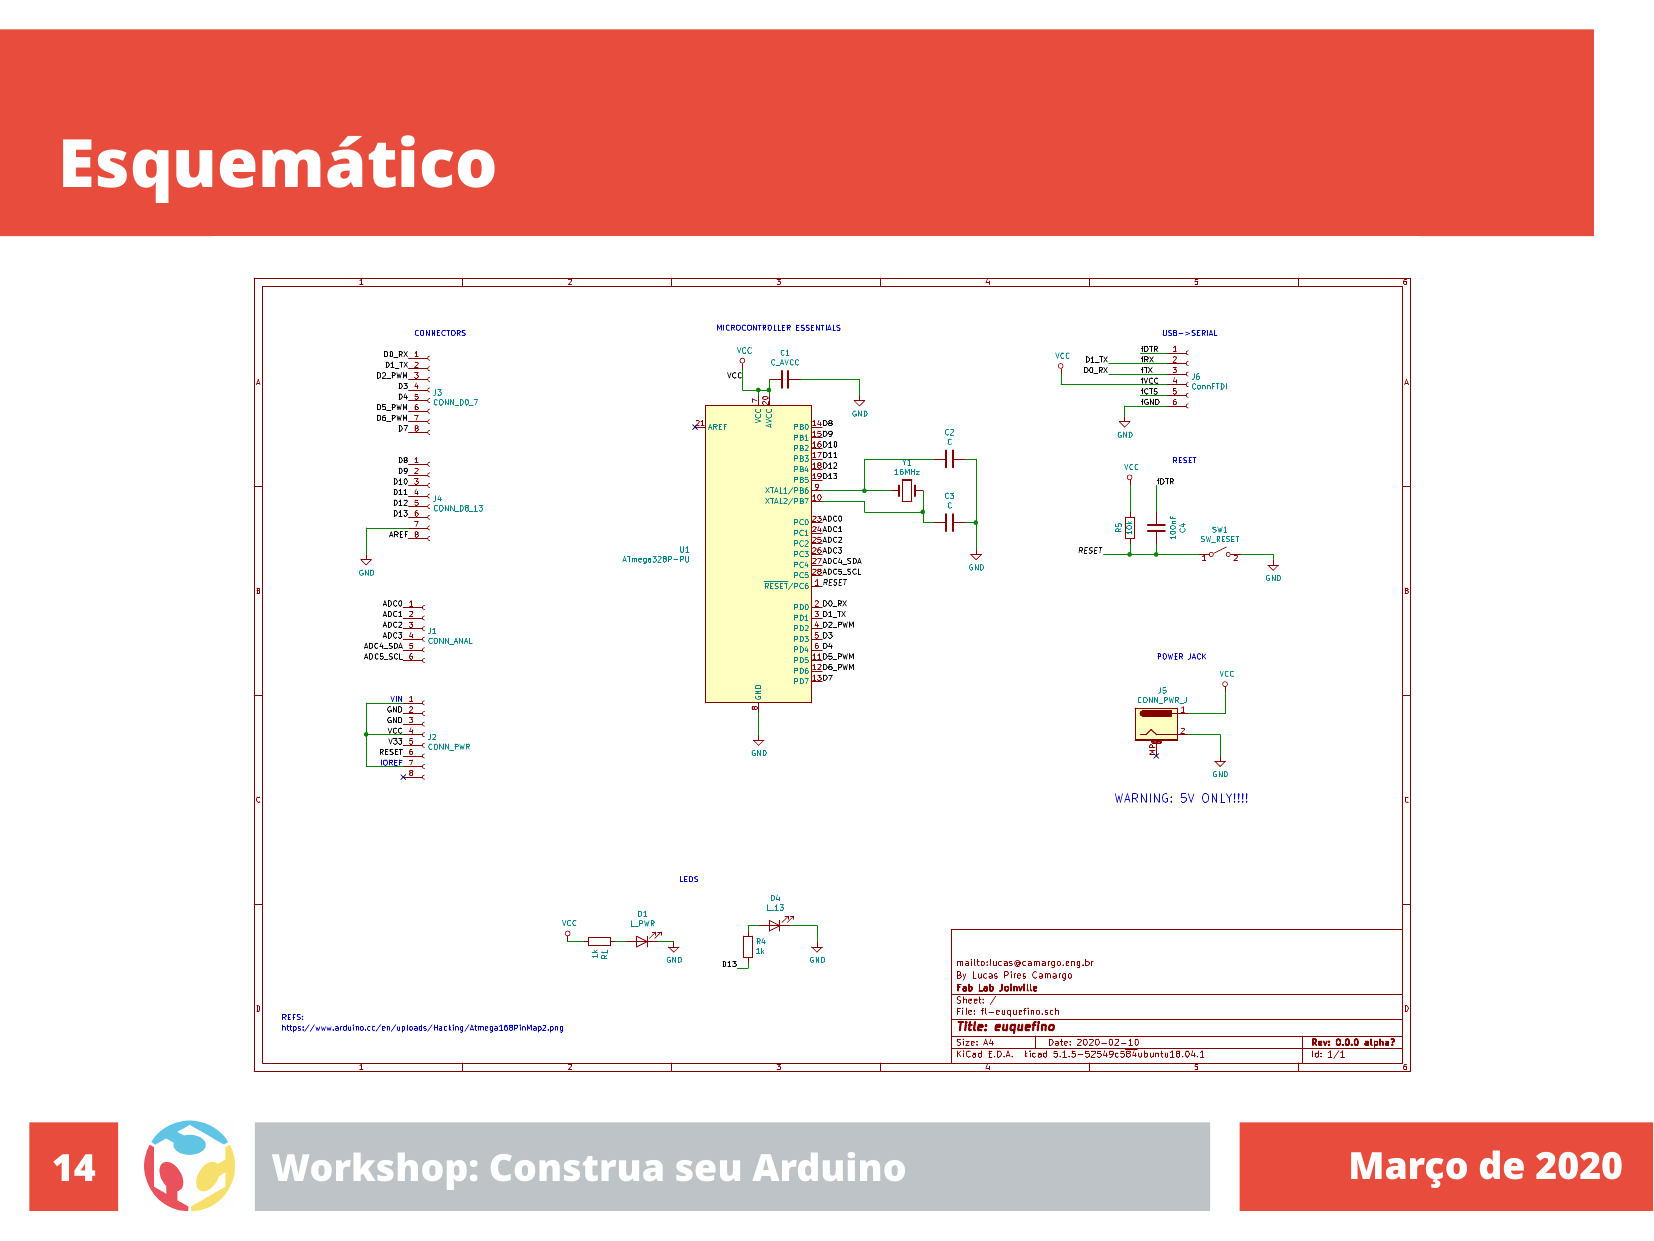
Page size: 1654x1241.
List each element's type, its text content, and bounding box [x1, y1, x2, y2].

picture [144, 1120, 235, 1211]
picture [179, 236, 1420, 1114]
title Esquemático [58, 59, 1594, 207]
